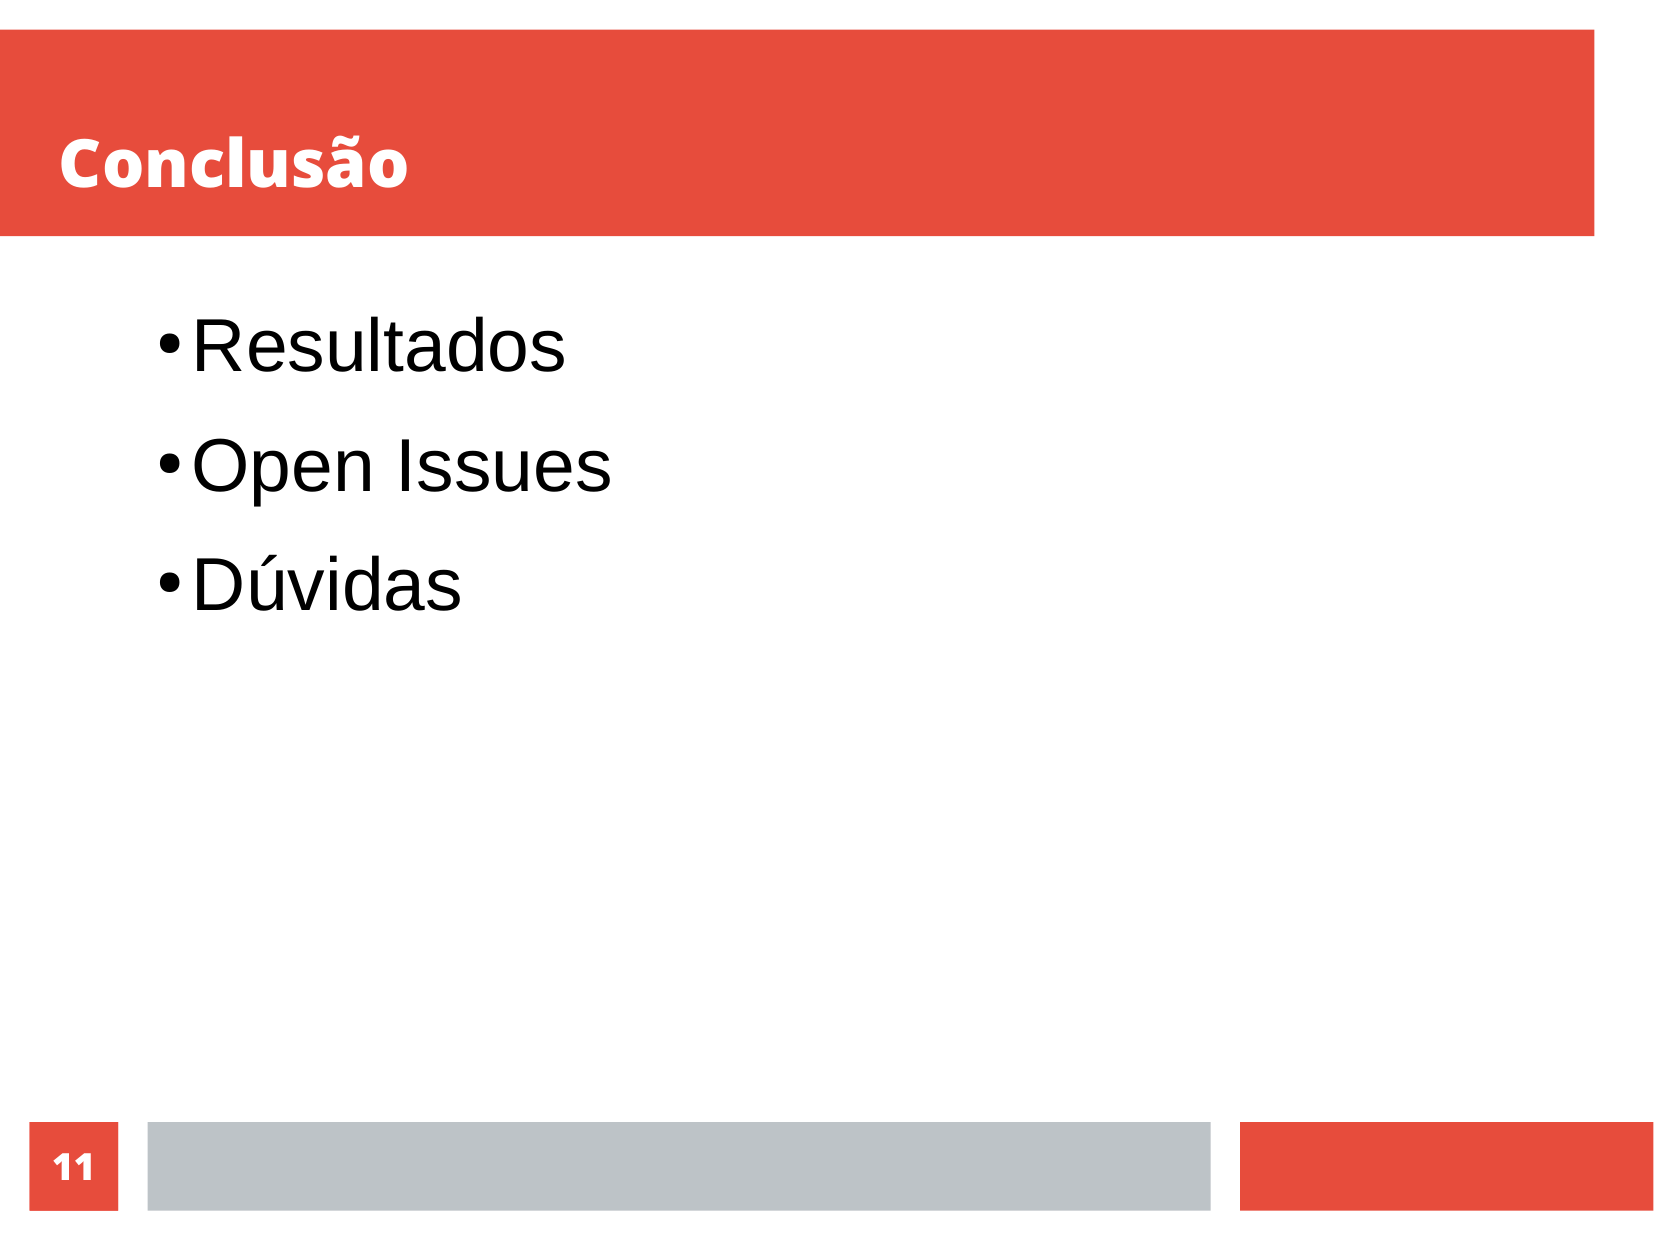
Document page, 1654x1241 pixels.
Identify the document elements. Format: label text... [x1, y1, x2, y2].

text_box Resultados Open Issues Dúvidas [141, 296, 1477, 1241]
title Conclusão [59, 59, 1595, 207]
